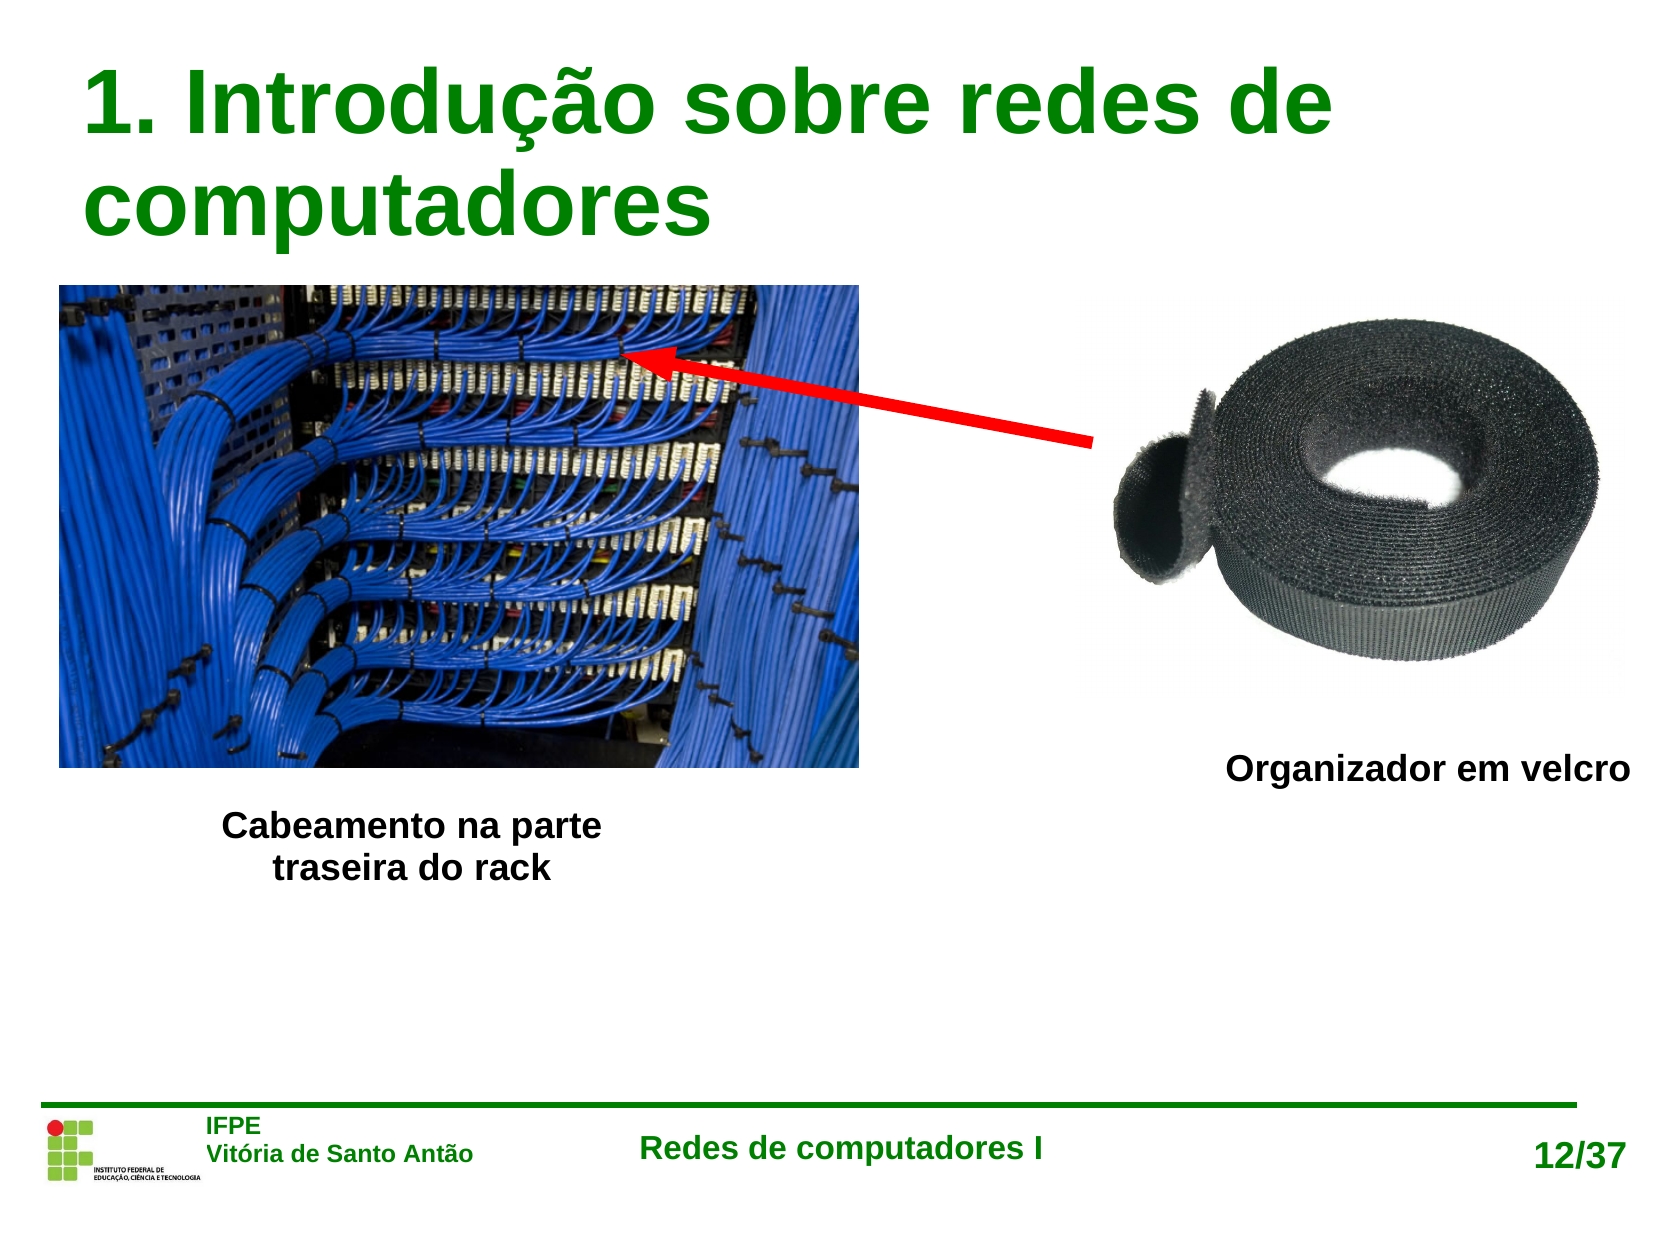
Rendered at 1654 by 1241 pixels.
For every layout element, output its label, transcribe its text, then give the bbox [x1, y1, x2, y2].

picture [59, 285, 859, 768]
text_box Organizador em velcro [1210, 740, 1647, 798]
title 1. Introdução sobre redes de computadores [82, 49, 1571, 257]
picture [1075, 295, 1625, 698]
picture [39, 1111, 207, 1191]
text_box Cabeamento na parte traseira do rack [206, 797, 621, 897]
